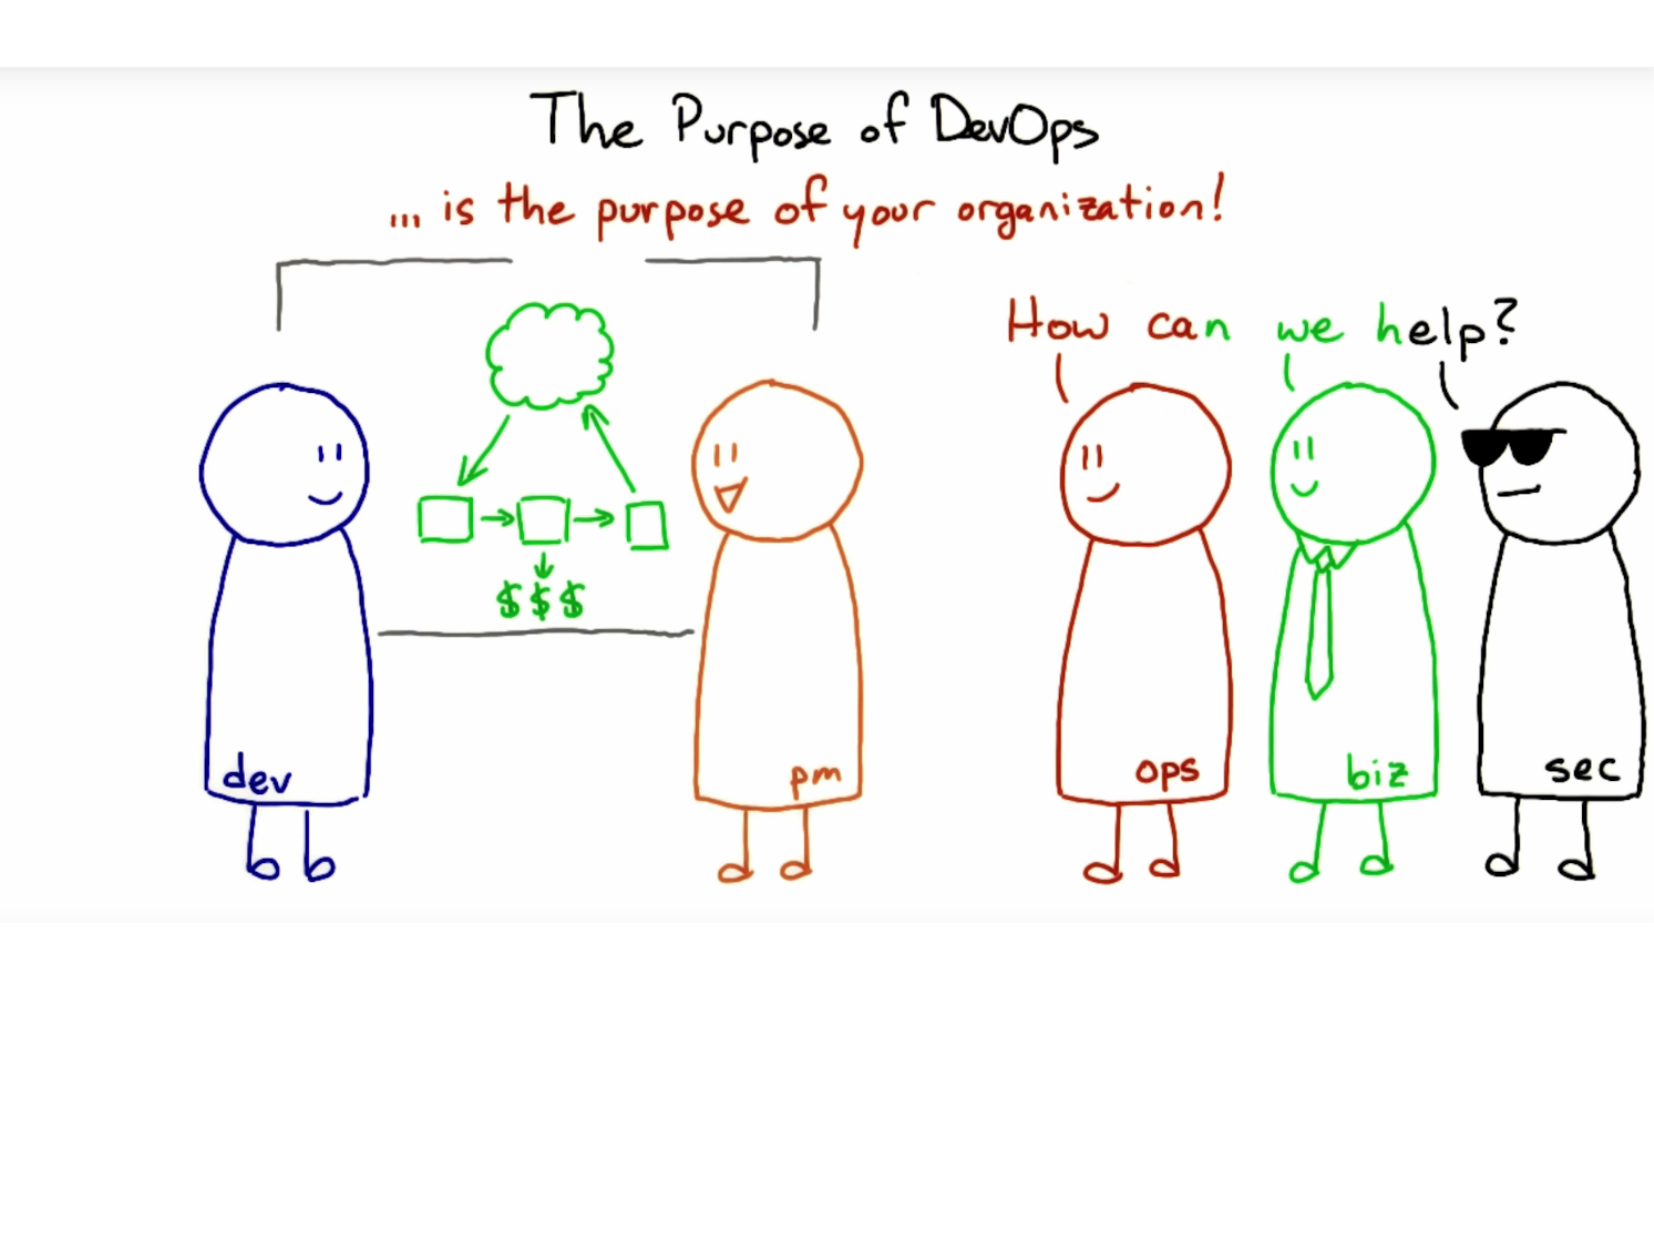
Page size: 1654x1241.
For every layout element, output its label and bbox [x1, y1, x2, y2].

picture [0, 67, 1654, 923]
